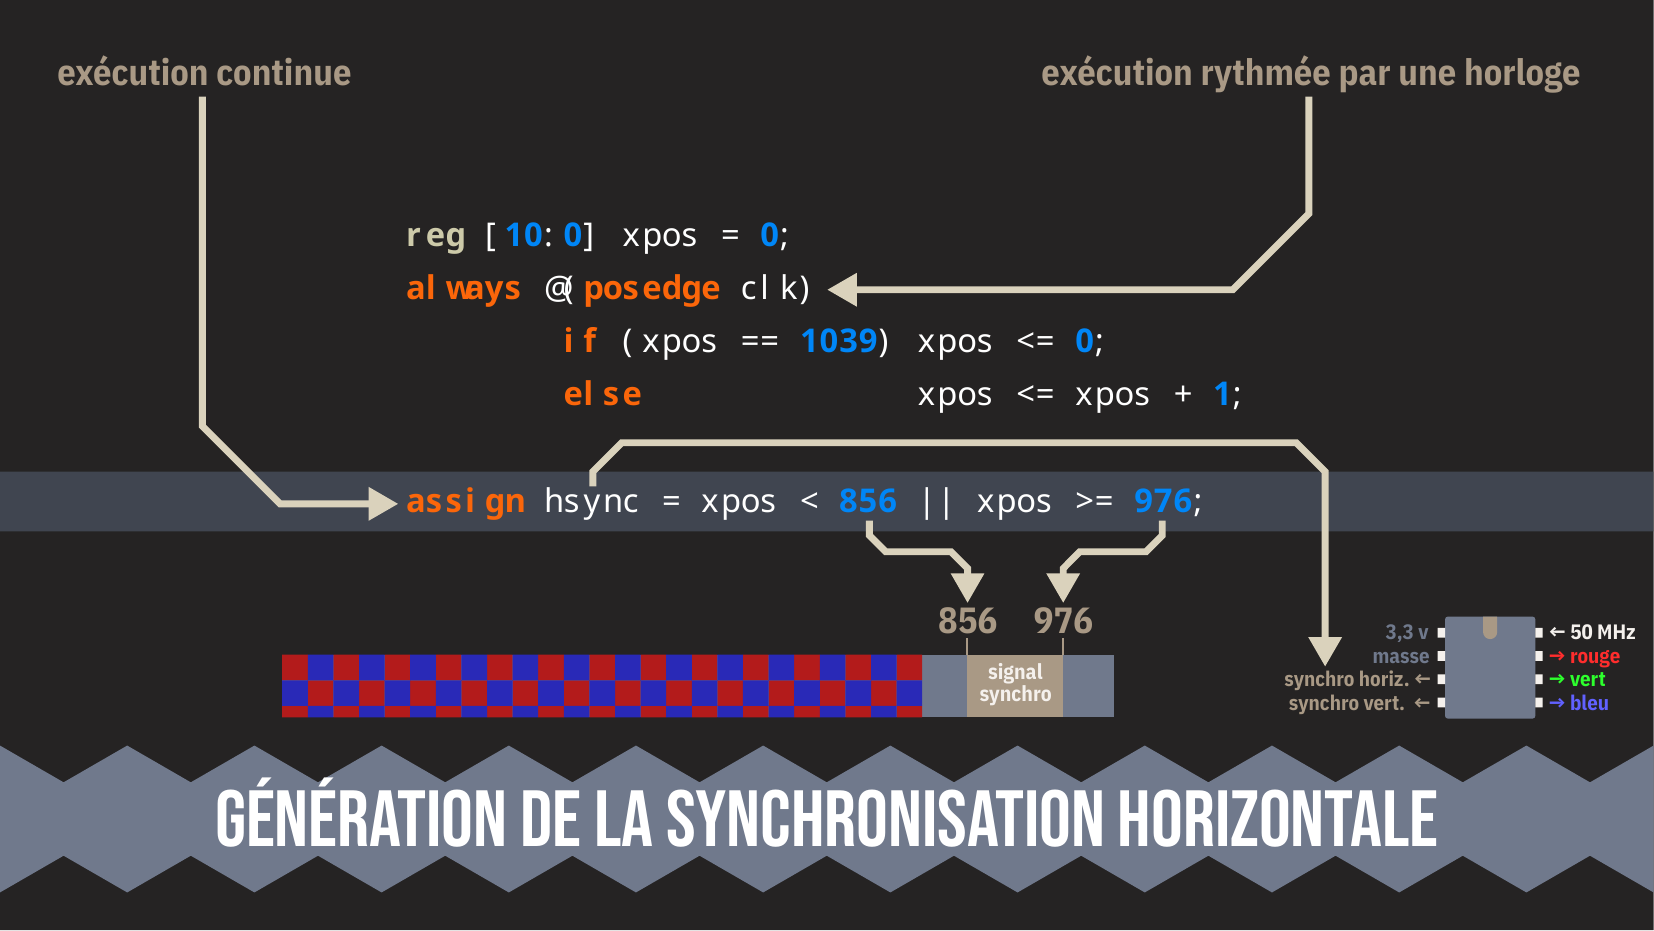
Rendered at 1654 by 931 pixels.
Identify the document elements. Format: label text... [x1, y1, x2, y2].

picture [0, 0, 1654, 741]
title Génération de la synchronisation horizontale [54, 768, 1600, 877]
